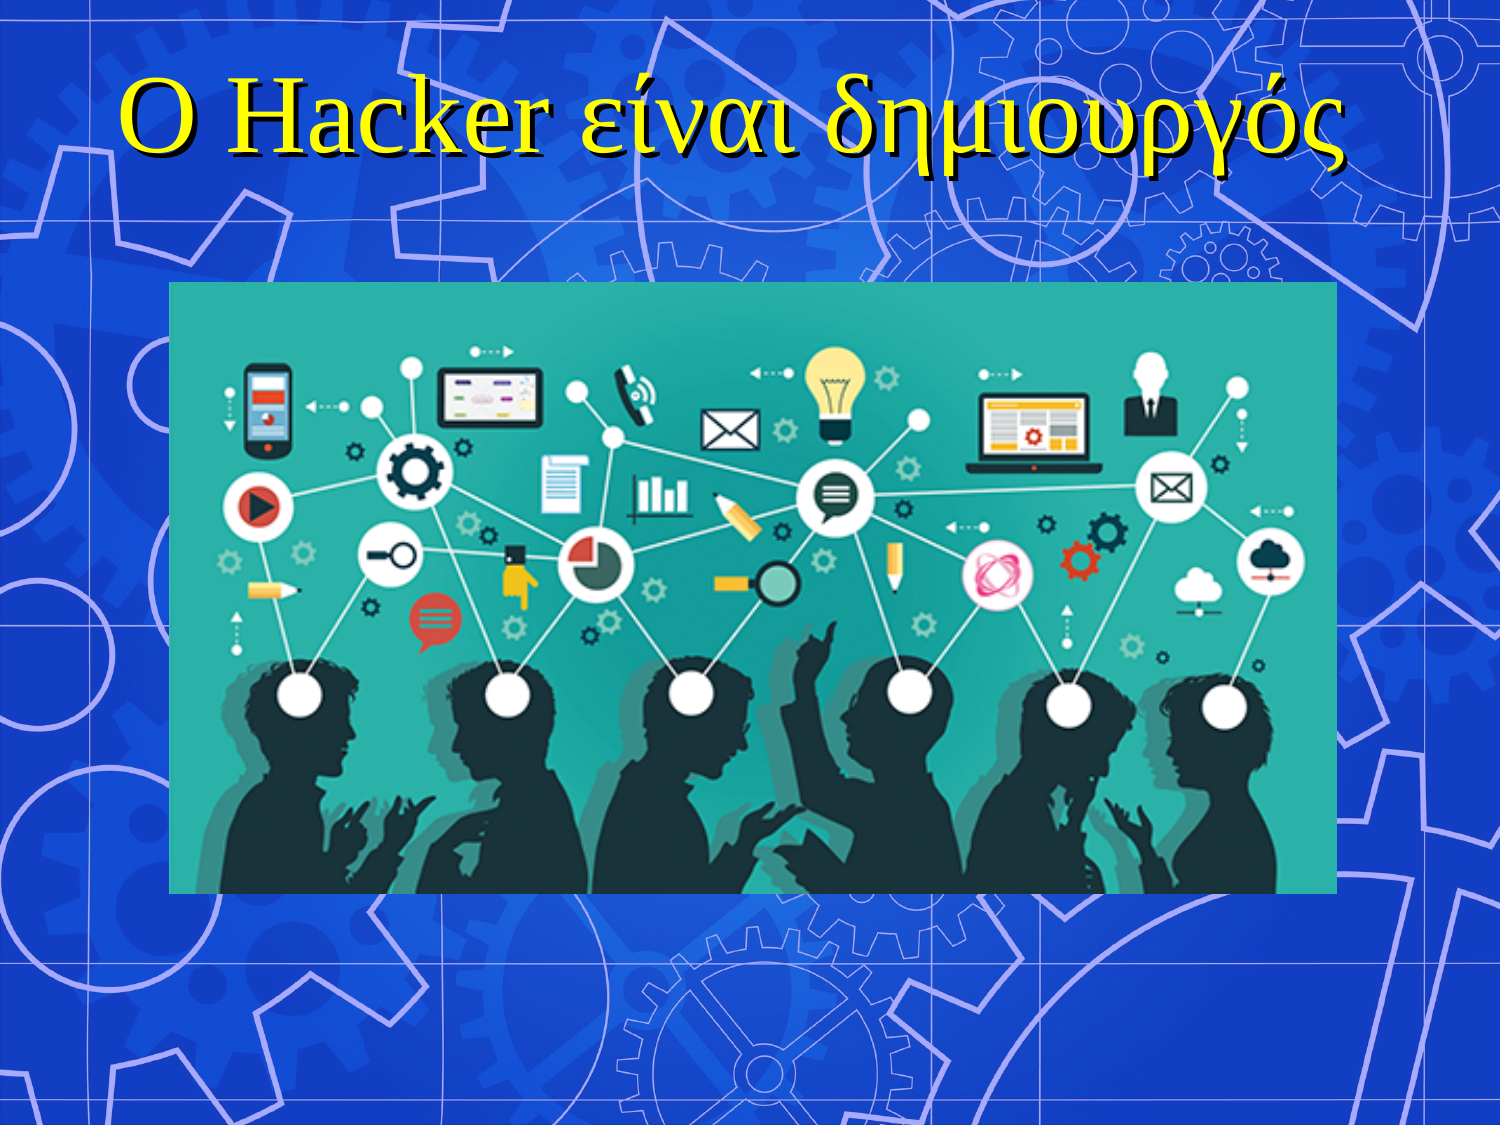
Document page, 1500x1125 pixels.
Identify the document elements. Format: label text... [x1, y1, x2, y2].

picture [169, 282, 1337, 894]
title Ο Hacker είναι δημιουργός [10, 0, 1452, 229]
